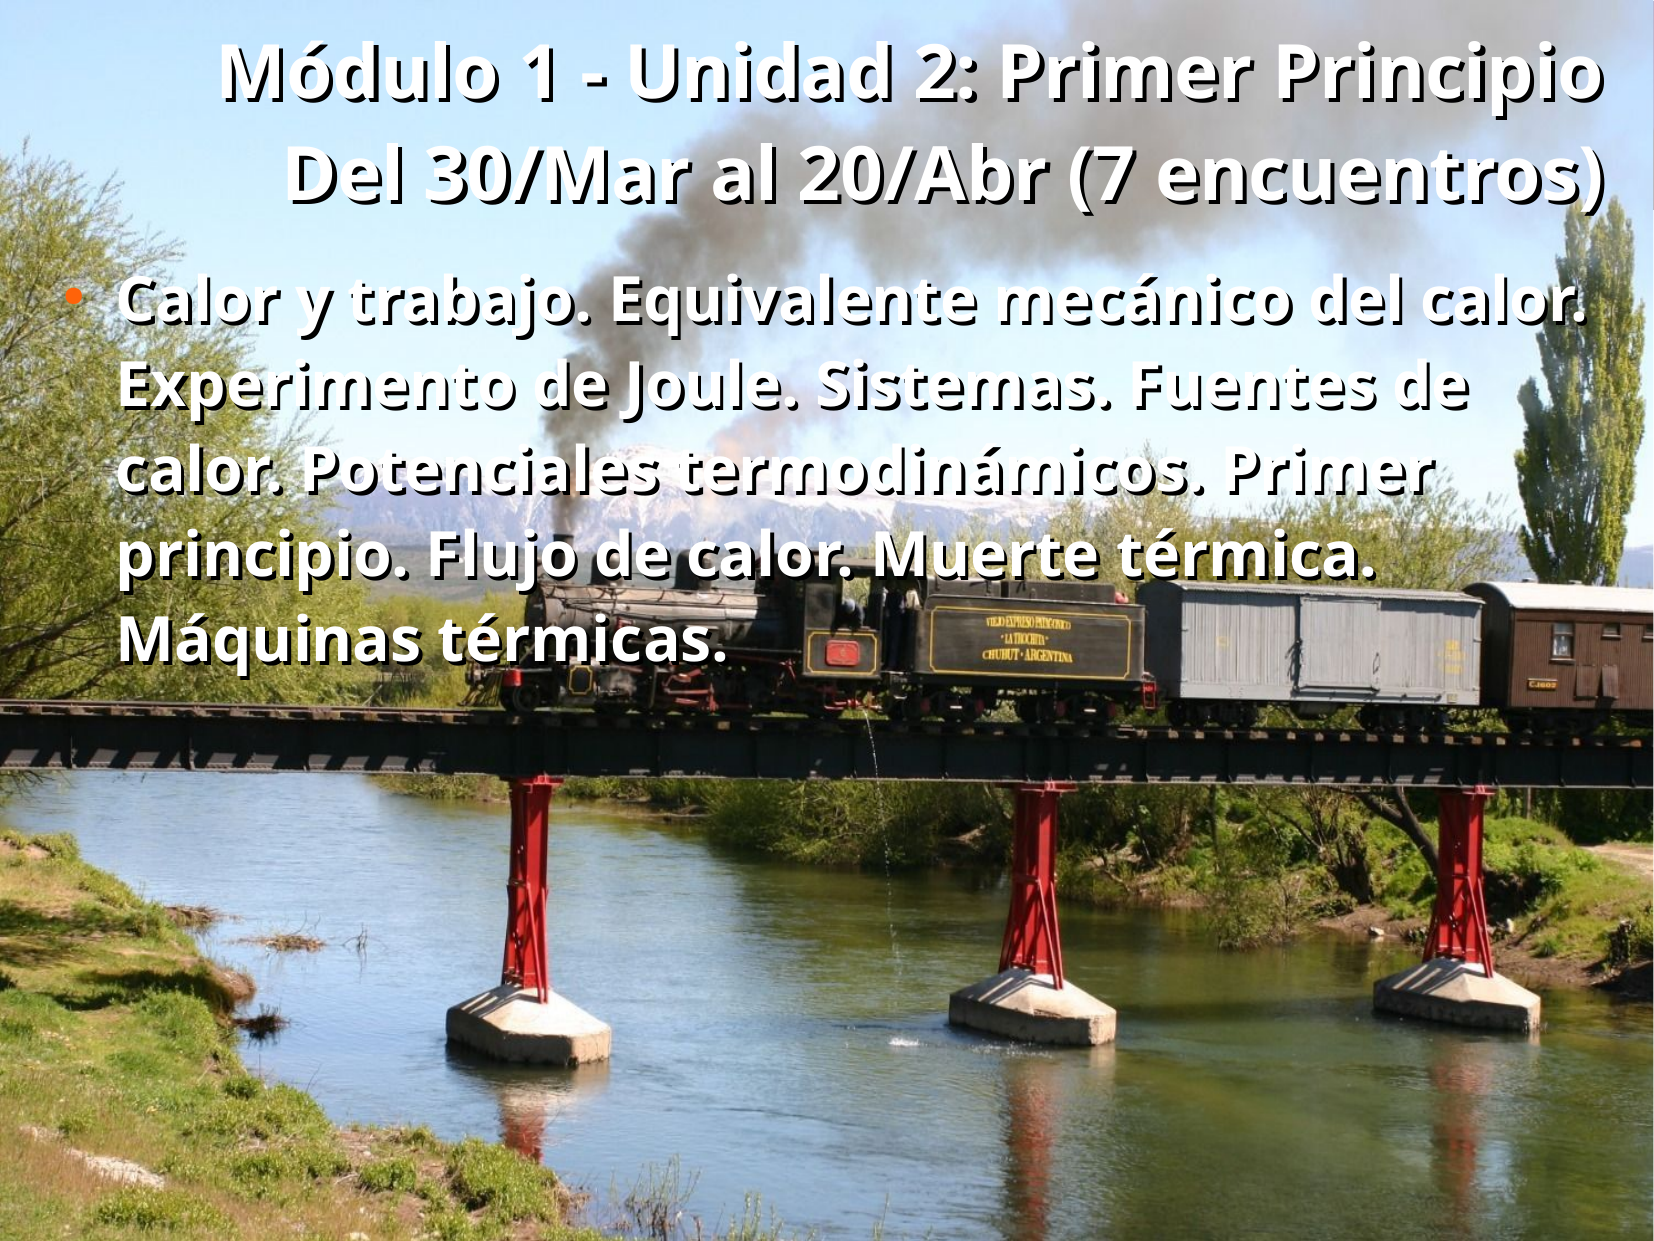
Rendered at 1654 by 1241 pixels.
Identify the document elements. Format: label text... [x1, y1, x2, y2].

picture [0, 0, 1654, 1241]
title Módulo 1 - Unidad 2: Primer Principio Del 30/Mar al 20/Abr (7 encuentros) [45, 0, 1606, 252]
list Calor y trabajo. Equivalente mecánico del calor. Experimento de Joule. Sistemas. Fuentes de calor. Potenciales termodinámicos. Primer principio. Flujo de calor. Muerte térmica. Máquinas térmicas. [45, 255, 1606, 1156]
